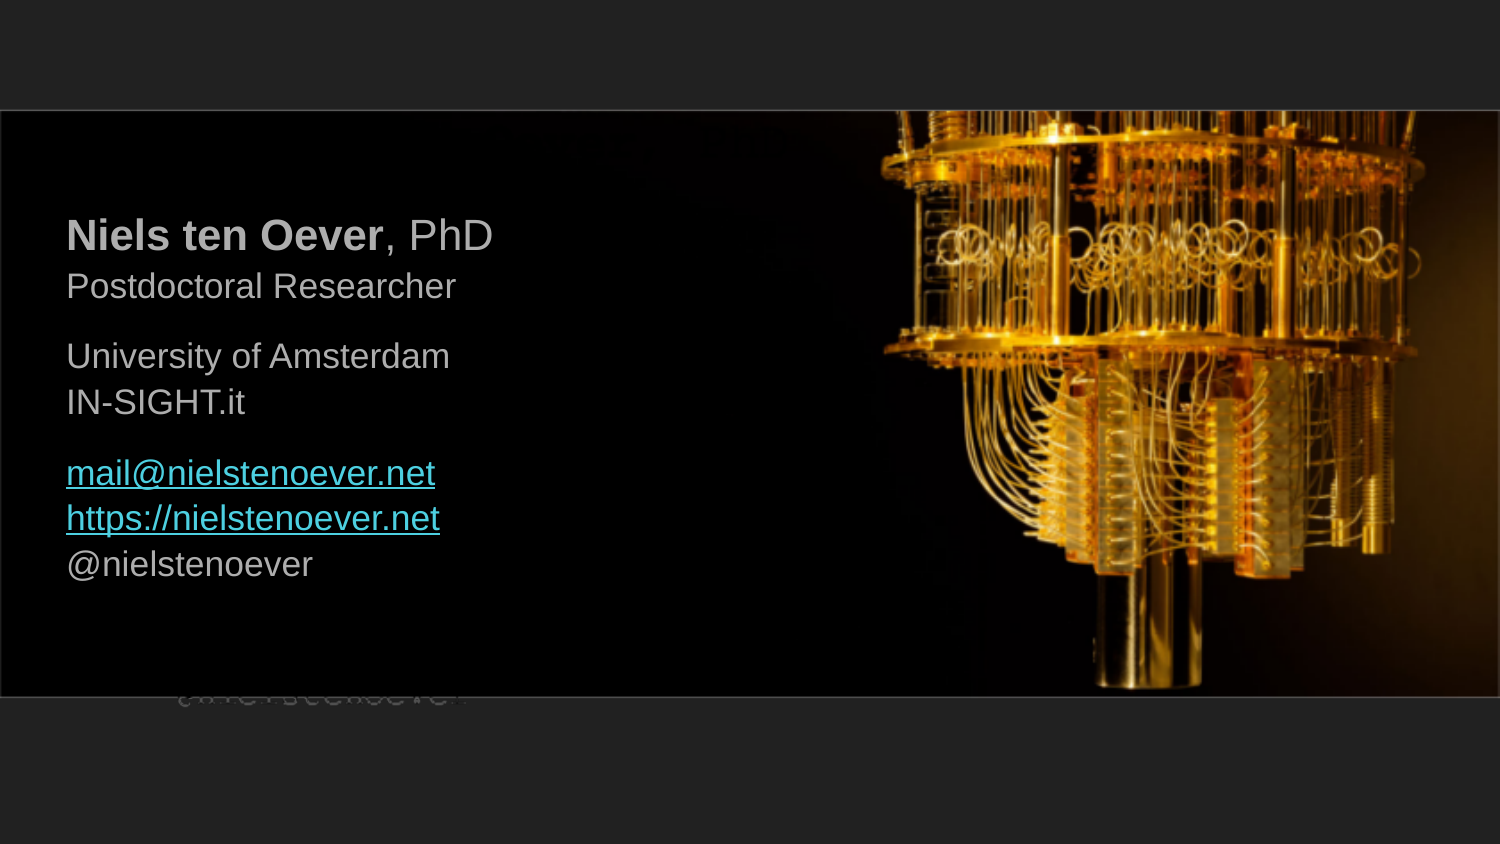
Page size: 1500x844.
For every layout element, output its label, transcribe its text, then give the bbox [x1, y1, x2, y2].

picture [0, 0, 1500, 715]
list Niels ten Oever, PhD Postdoctoral Researcher University of Amsterdam IN-SIGHT.it mail@nielstenoever.net https://nielstenoever.net @nielstenoever [51, 189, 1449, 750]
